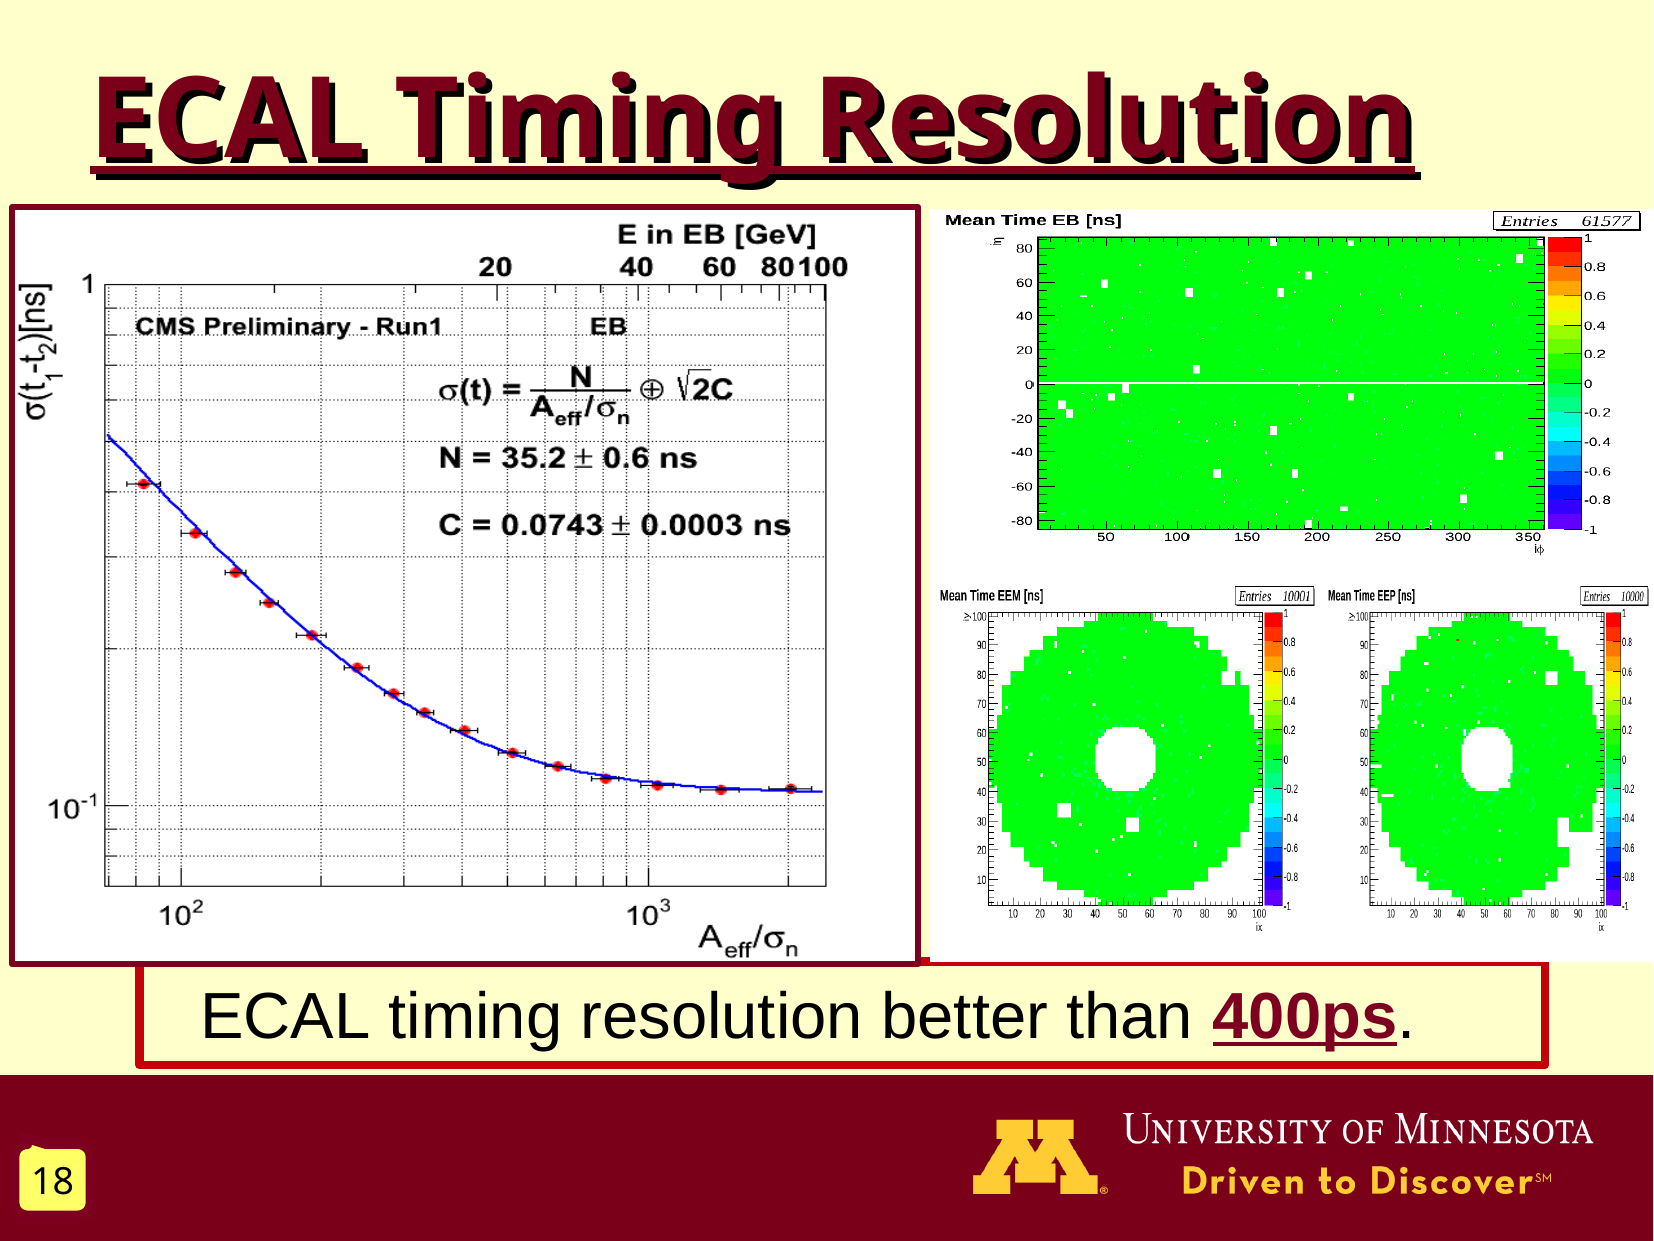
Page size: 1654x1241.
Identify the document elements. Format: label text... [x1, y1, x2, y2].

picture [930, 209, 1653, 962]
title ECAL Timing Resolution [75, 30, 1576, 196]
picture [0, 1075, 1654, 1241]
list ECAL timing resolution better than 400ps. [139, 961, 1546, 1066]
text_box 18 [15, 1137, 91, 1216]
picture [15, 210, 916, 962]
